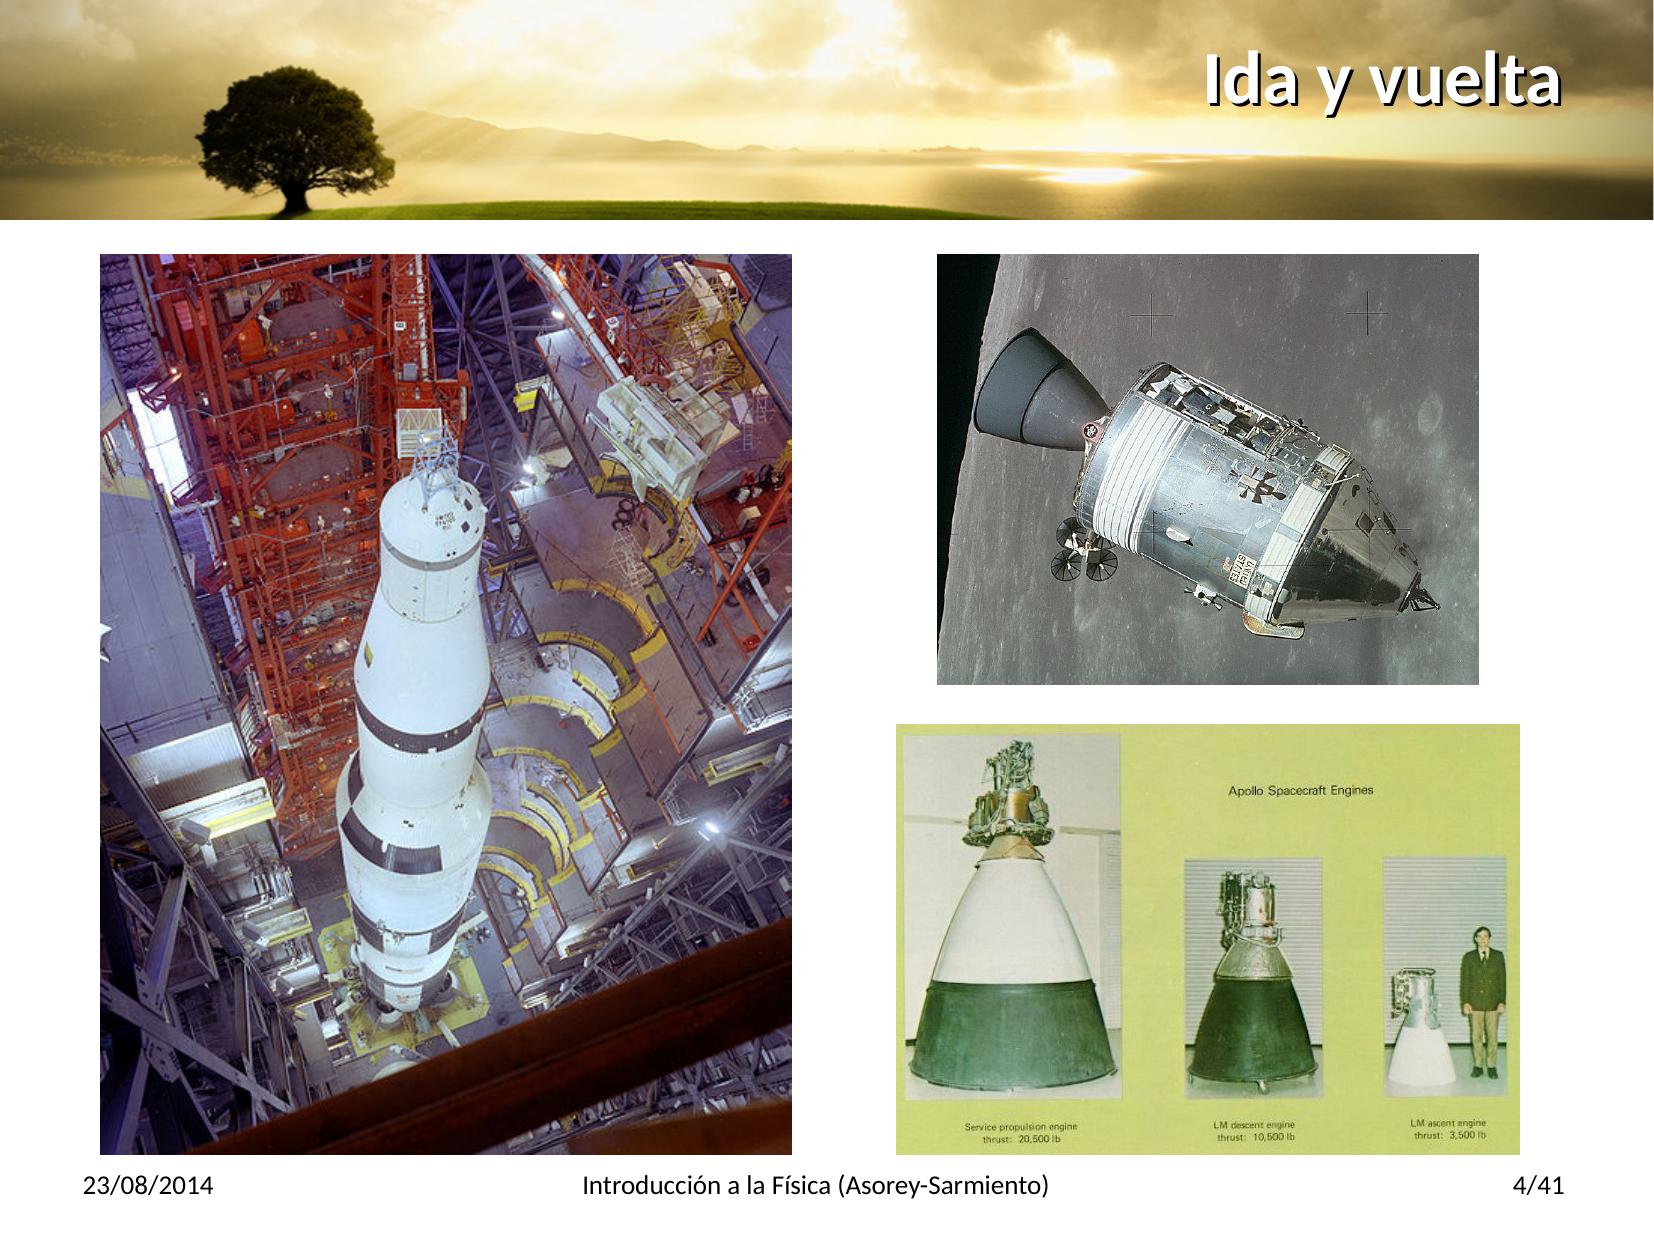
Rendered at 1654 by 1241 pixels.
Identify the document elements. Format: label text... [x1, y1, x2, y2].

picture [0, 0, 1654, 220]
title Ida y vuelta [75, 19, 1564, 151]
picture [100, 254, 792, 1156]
picture [896, 724, 1520, 1155]
picture [937, 254, 1479, 685]
